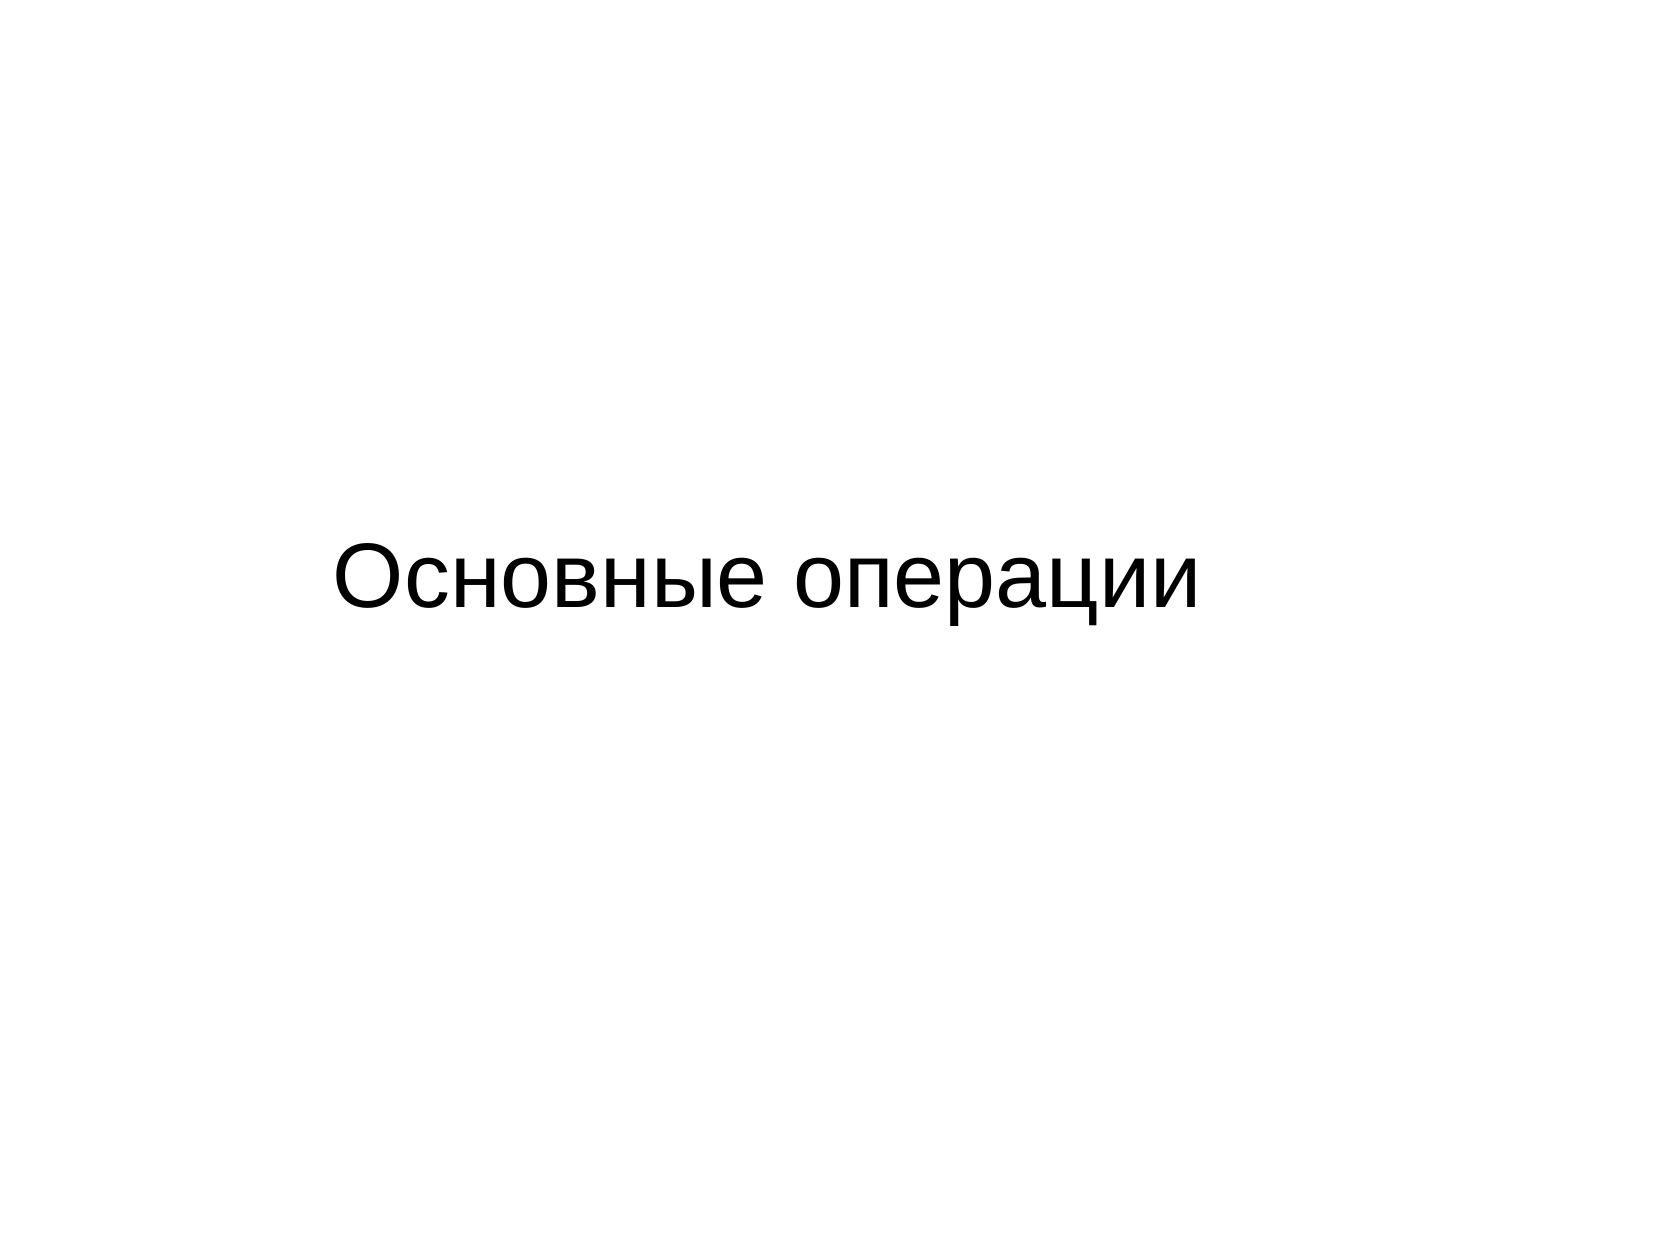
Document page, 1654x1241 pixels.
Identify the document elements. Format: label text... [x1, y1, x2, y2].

title Основные операции [23, 472, 1512, 680]
